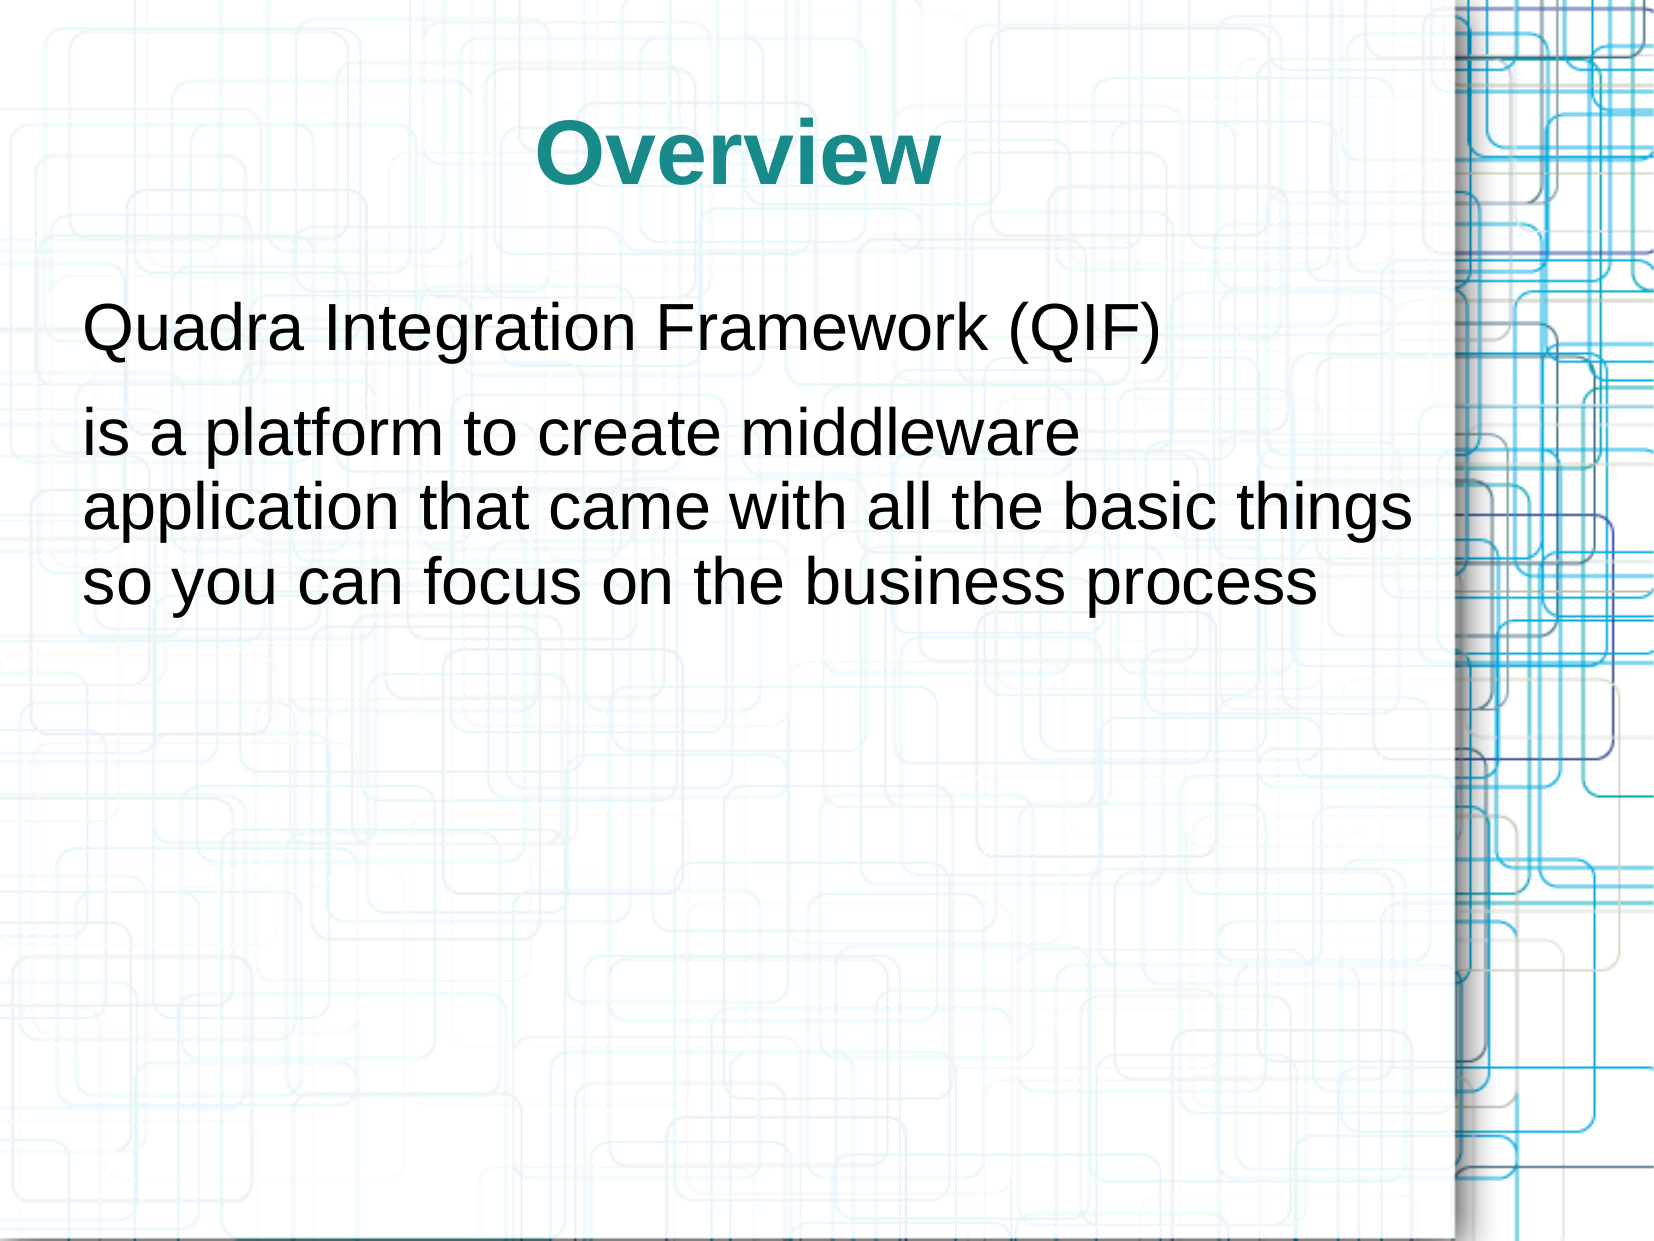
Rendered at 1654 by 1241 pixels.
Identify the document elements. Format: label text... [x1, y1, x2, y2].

list Quadra Integration Framework (QIF) is a platform to create middleware application that came with all the basic things so you can focus on the business process [82, 290, 1418, 1109]
picture [0, 0, 1654, 1241]
title Overview [59, 49, 1418, 257]
